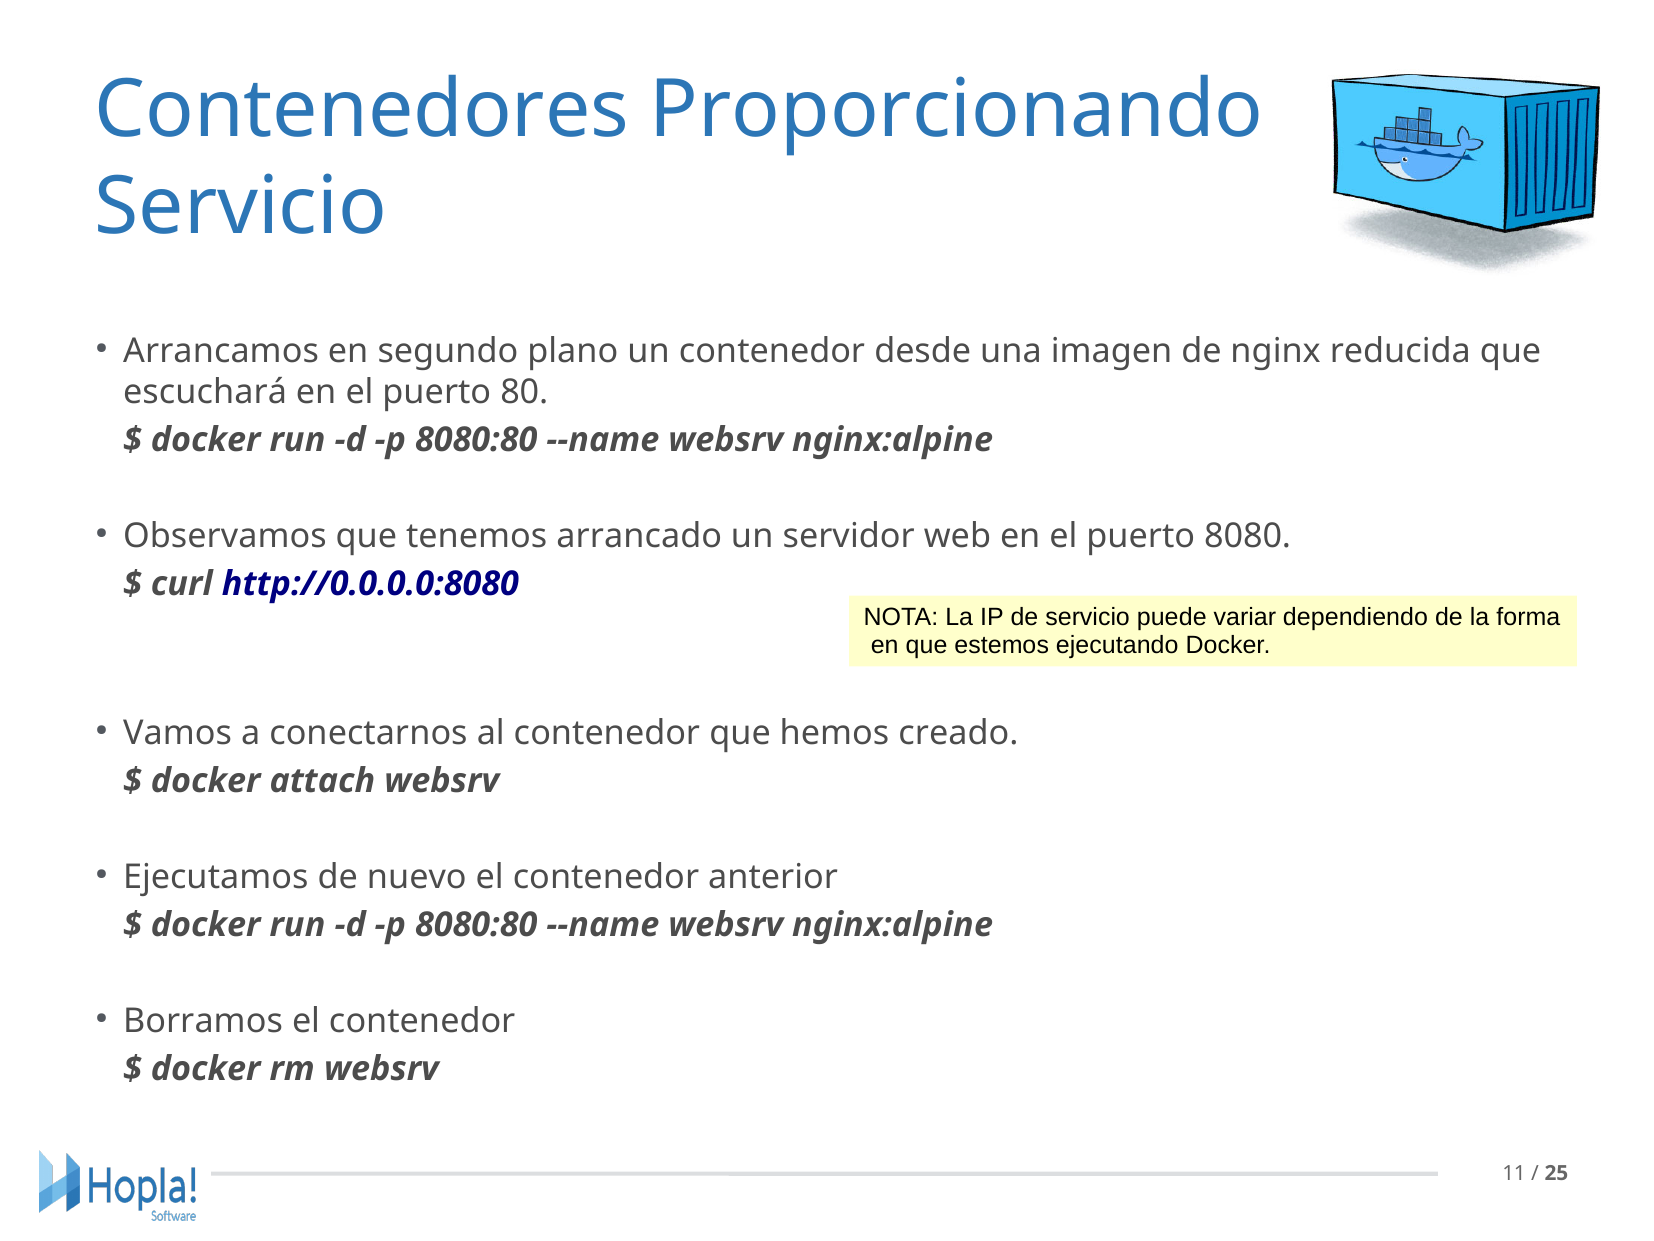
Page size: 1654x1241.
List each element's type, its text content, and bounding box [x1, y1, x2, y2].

title Contenedores Proporcionando Servicio [82, 0, 1571, 340]
picture [1278, 3, 1651, 294]
picture [39, 1150, 196, 1221]
text_box NOTA: La IP de servicio puede variar dependiendo de la forma en que estemos ejecutando Docker. [849, 595, 1577, 667]
list Arrancamos en segundo plano un contenedor desde una imagen de nginx reducida que escuchará en el puerto 80. $ docker run -d -p 8080:80 --name websrv nginx:alpine Observamos que tenemos arrancado un servidor web en el puerto 8080. $ curl http://0.0.0.0:8080 Vamos a conectarnos al contenedor que hemos creado. $ docker attach websrv Ejecutamos de nuevo el contenedor anterior $ docker run -d -p 8080:80 --name websrv nginx:alpine Borramos el contenedor $ docker rm websrv [83, 268, 1601, 1107]
